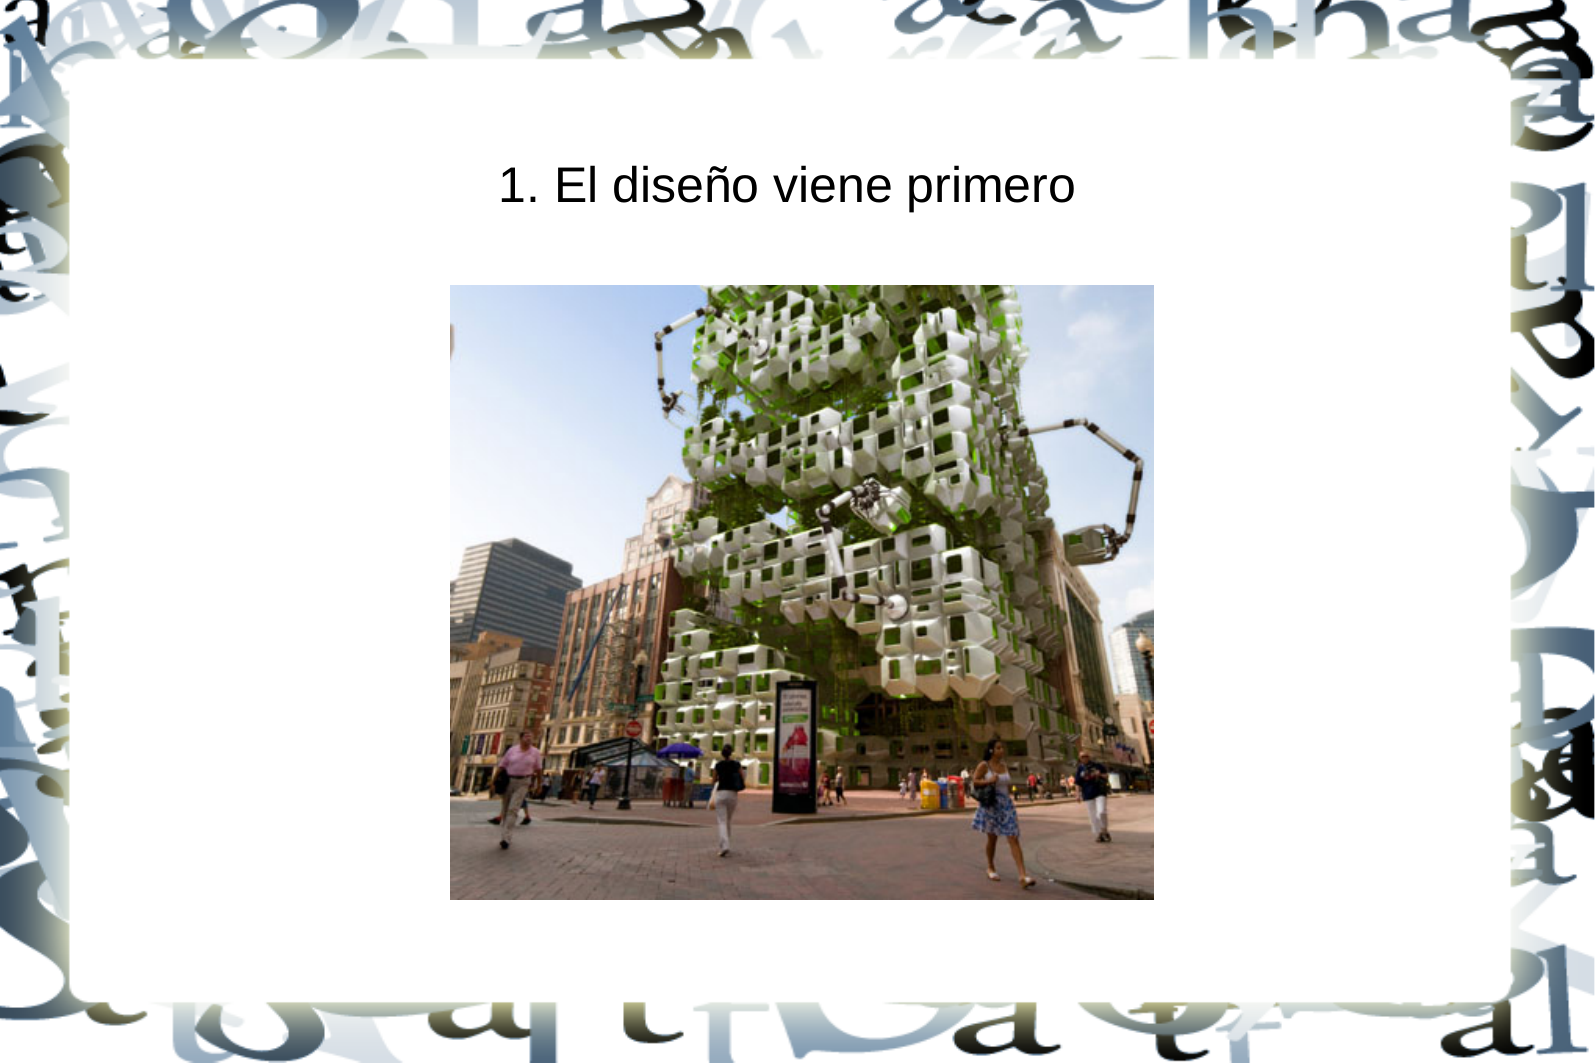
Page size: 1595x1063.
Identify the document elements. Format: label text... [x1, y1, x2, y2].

text_box 1. El diseño viene primero [300, 150, 1276, 227]
picture [0, 0, 1595, 1063]
